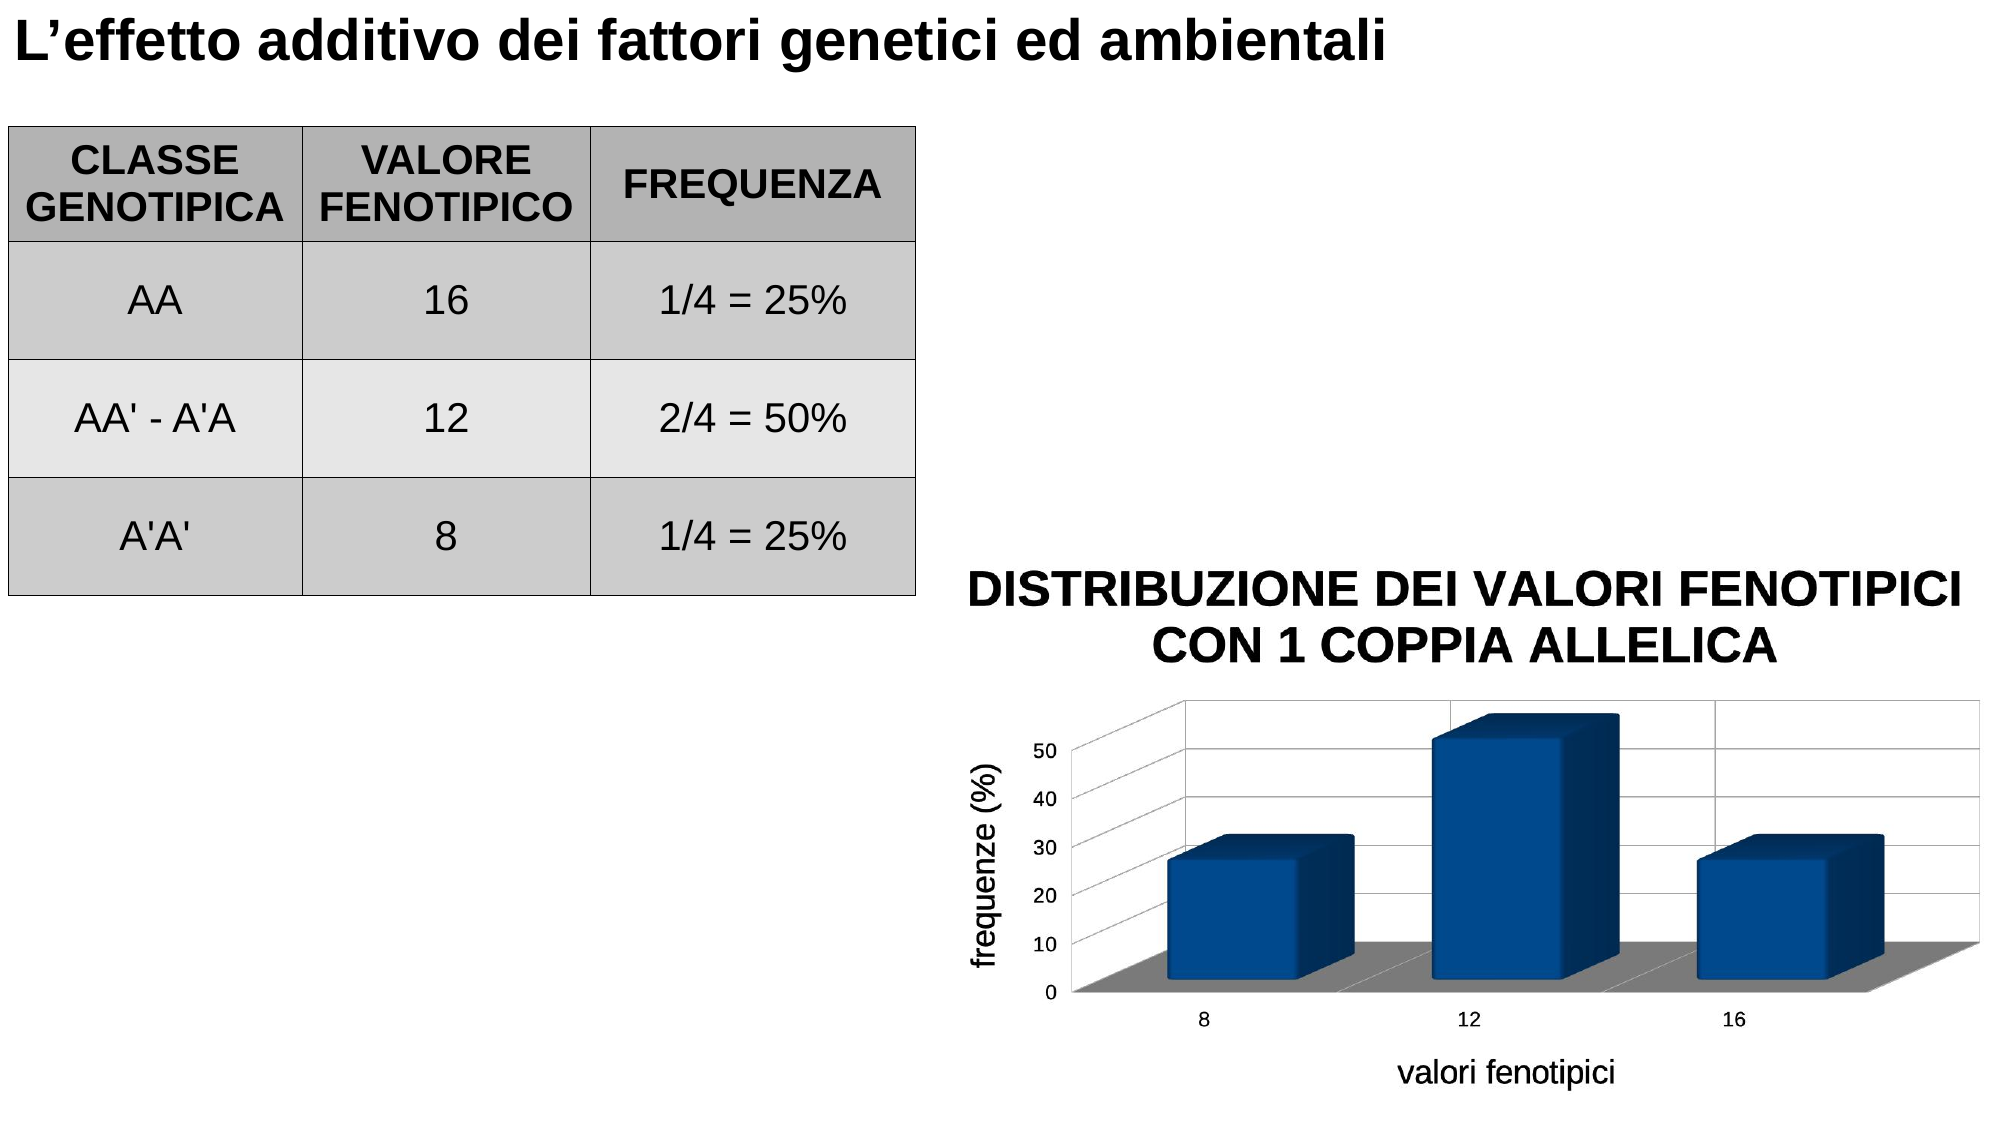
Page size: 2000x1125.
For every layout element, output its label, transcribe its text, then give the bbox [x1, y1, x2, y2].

table_header CLASSE GENOTIPICA [9, 127, 302, 241]
table_cell 2/4 = 50% [591, 360, 915, 477]
table_cell 1/4 = 25% [591, 242, 915, 359]
table_cell 8 [303, 478, 590, 595]
table_cell 16 [303, 242, 590, 359]
table_header FREQUENZA [591, 127, 915, 241]
table_cell AA [9, 242, 302, 359]
table_cell A'A' [9, 478, 302, 595]
picture [927, 524, 2000, 1125]
table_cell 12 [303, 360, 590, 477]
table_cell 1/4 = 25% [591, 478, 915, 595]
table_header VALORE FENOTIPICO [303, 127, 590, 241]
table_cell AA' - A'A [9, 360, 302, 477]
text_box L’effetto additivo dei fattori genetici ed ambientali [0, 0, 1979, 89]
